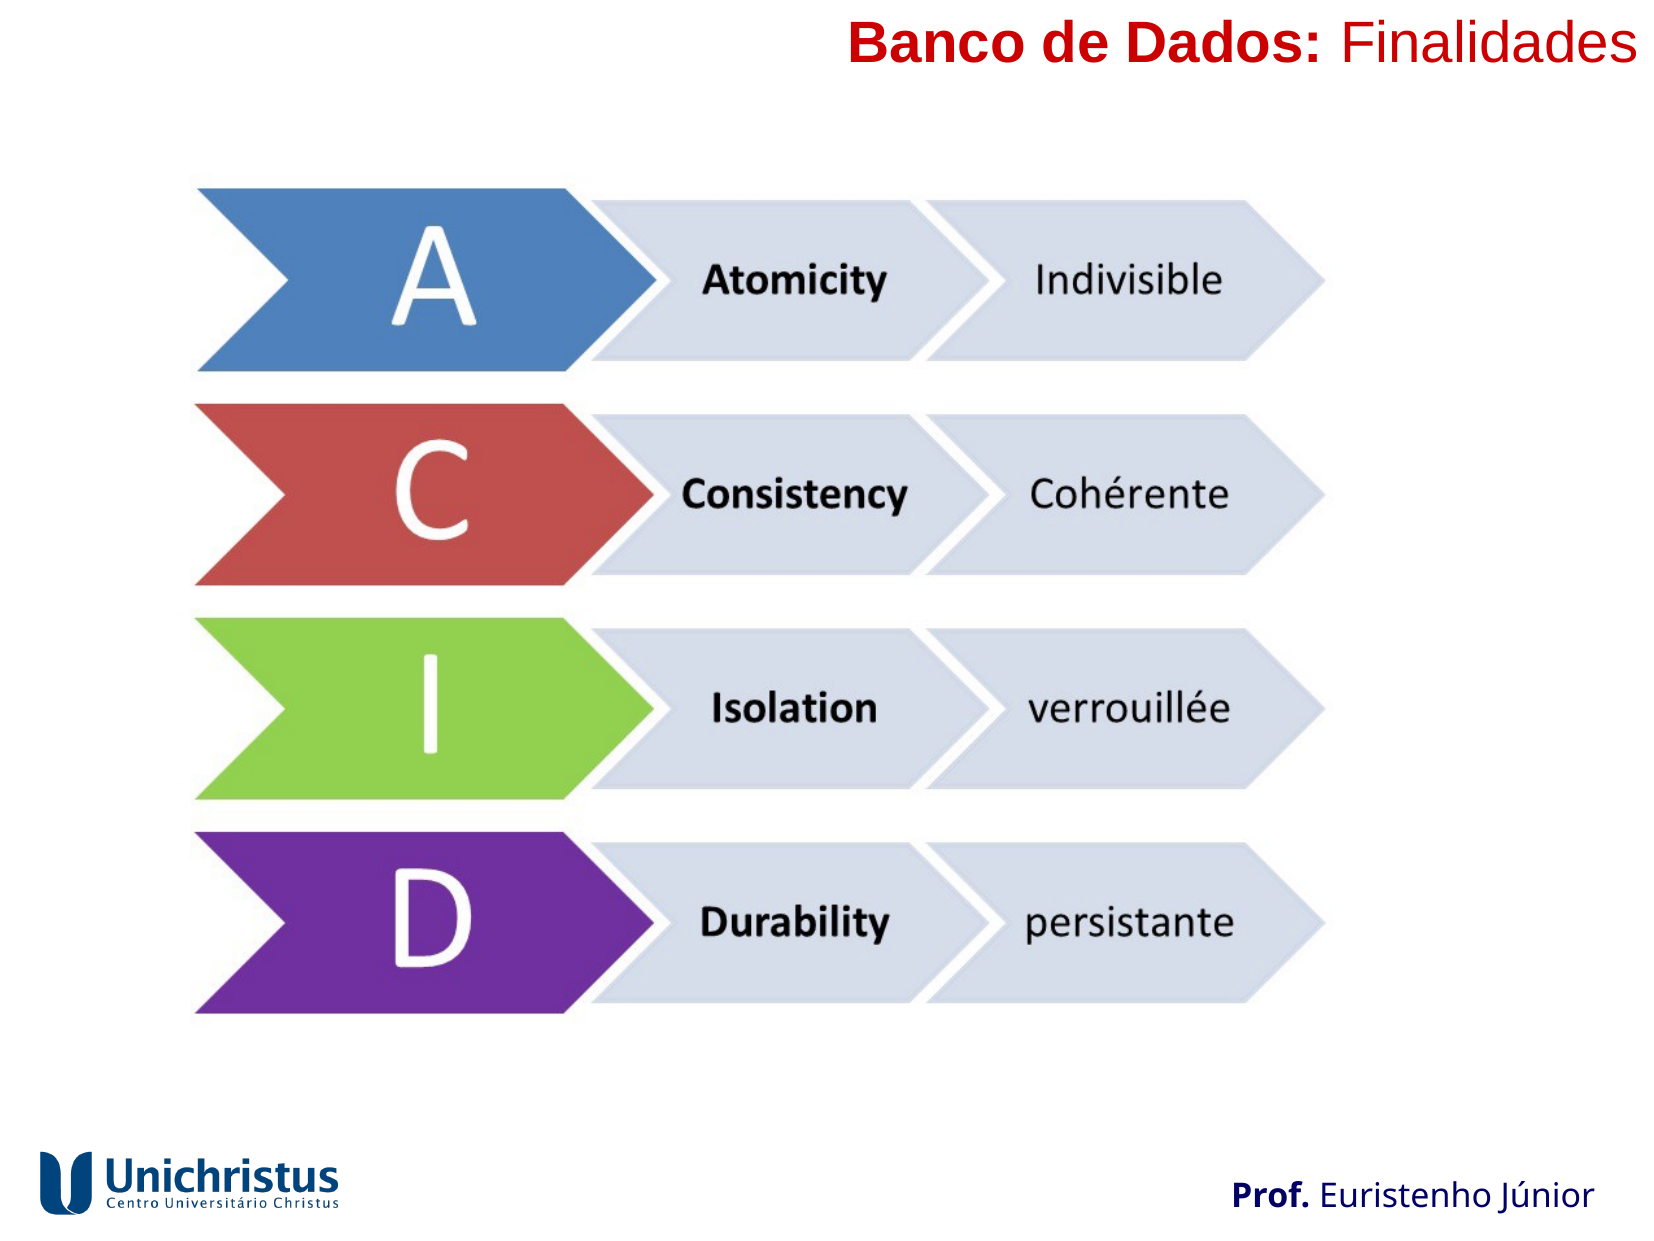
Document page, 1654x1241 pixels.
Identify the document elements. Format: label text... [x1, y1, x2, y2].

text_box Prof. Euristenho Júnior [1216, 1163, 1654, 1224]
picture [35, 1148, 343, 1217]
text_box Banco de Dados: Finalidades [832, 2, 1654, 83]
picture [170, 173, 1347, 1028]
